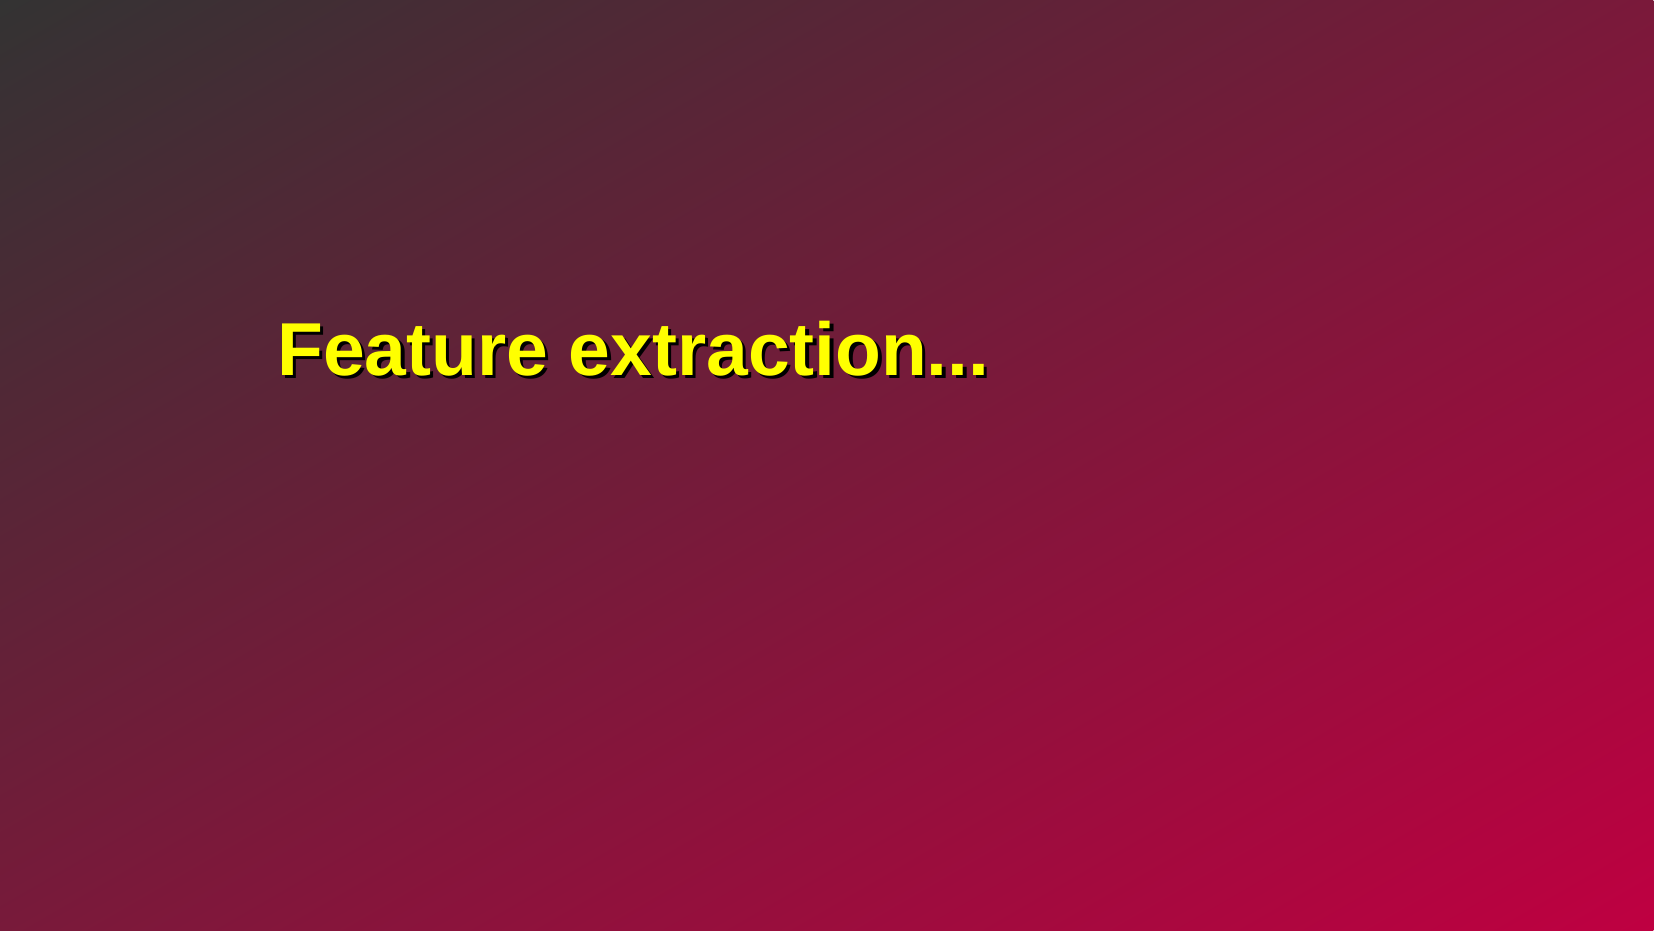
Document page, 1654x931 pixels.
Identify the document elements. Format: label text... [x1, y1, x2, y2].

text_box Feature extraction... [262, 300, 1351, 601]
